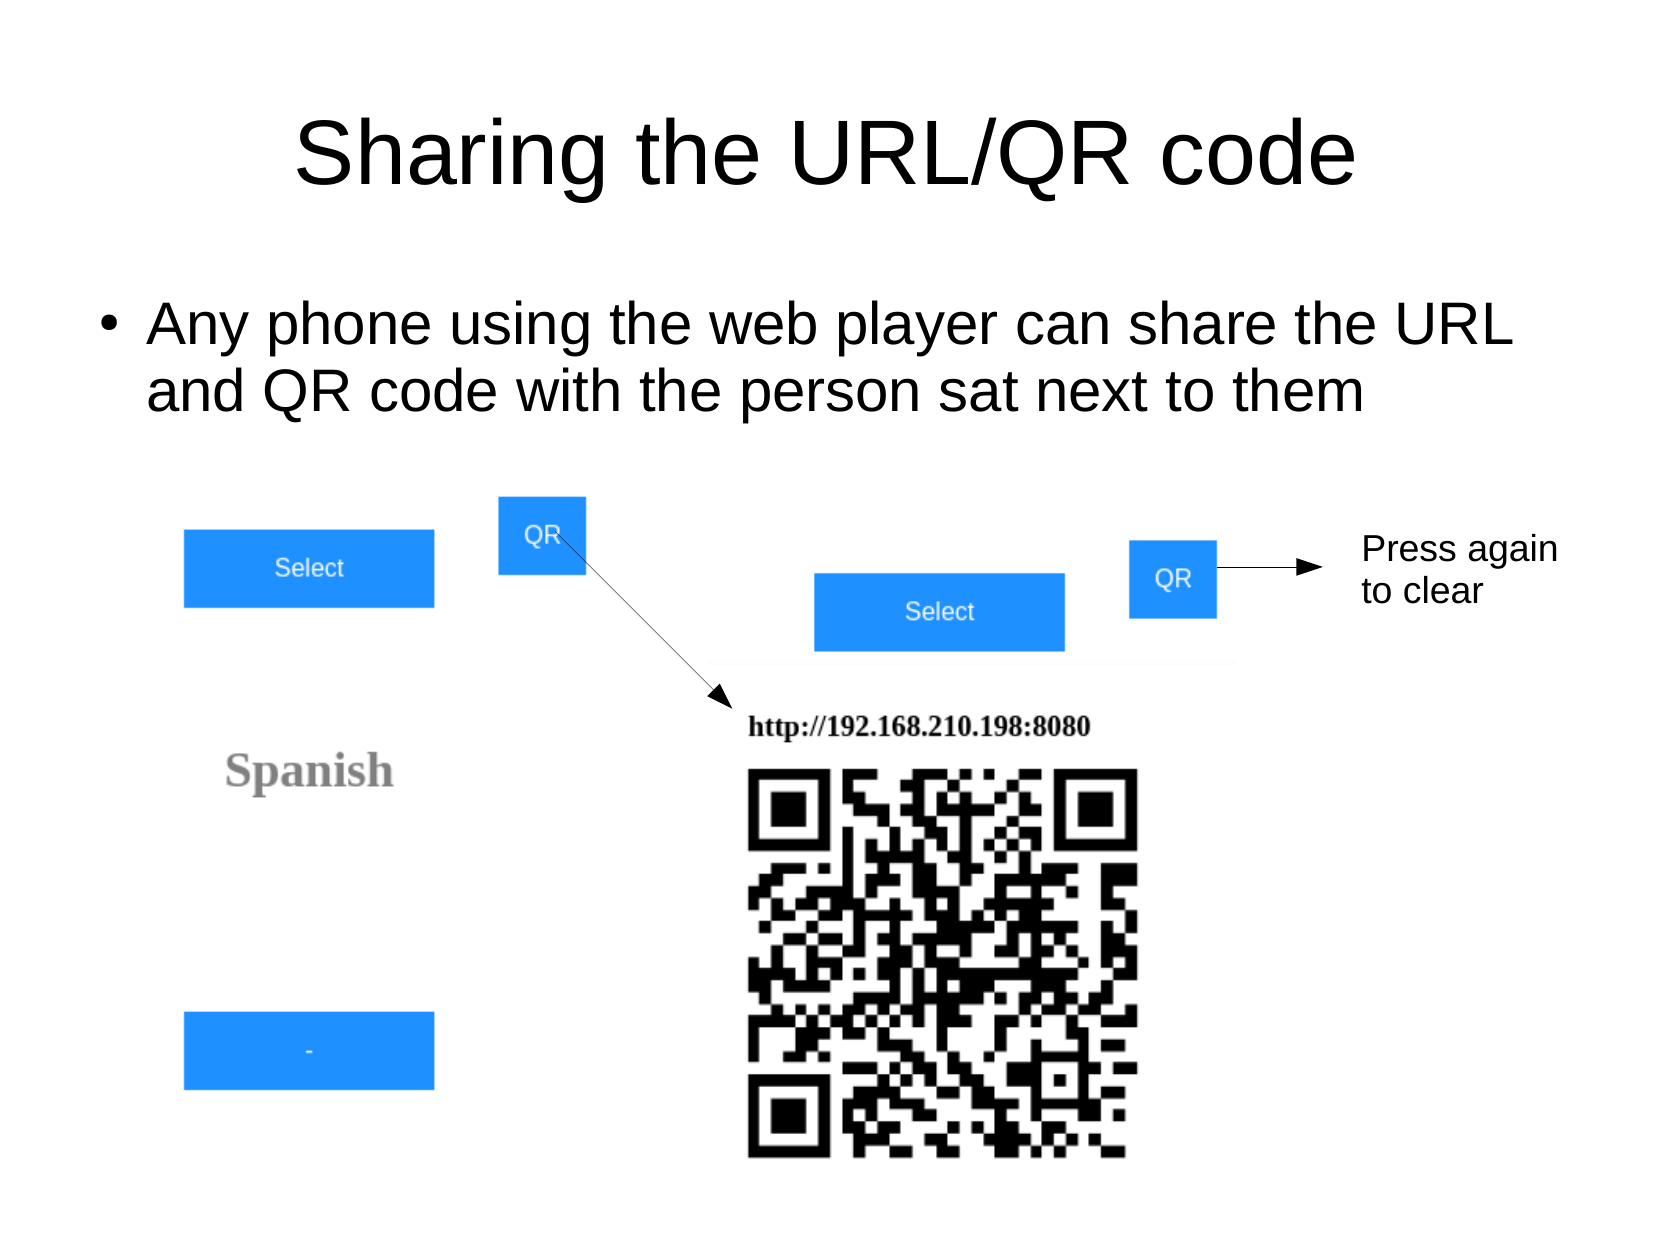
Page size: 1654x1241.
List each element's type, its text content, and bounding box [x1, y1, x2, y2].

title Sharing the URL/QR code [82, 49, 1571, 257]
picture [153, 472, 602, 1131]
text_box Press again to clear [1346, 519, 1574, 619]
list Any phone using the web player can share the URL and QR code with the person sat next to them [82, 290, 1571, 473]
picture [708, 514, 1236, 1170]
